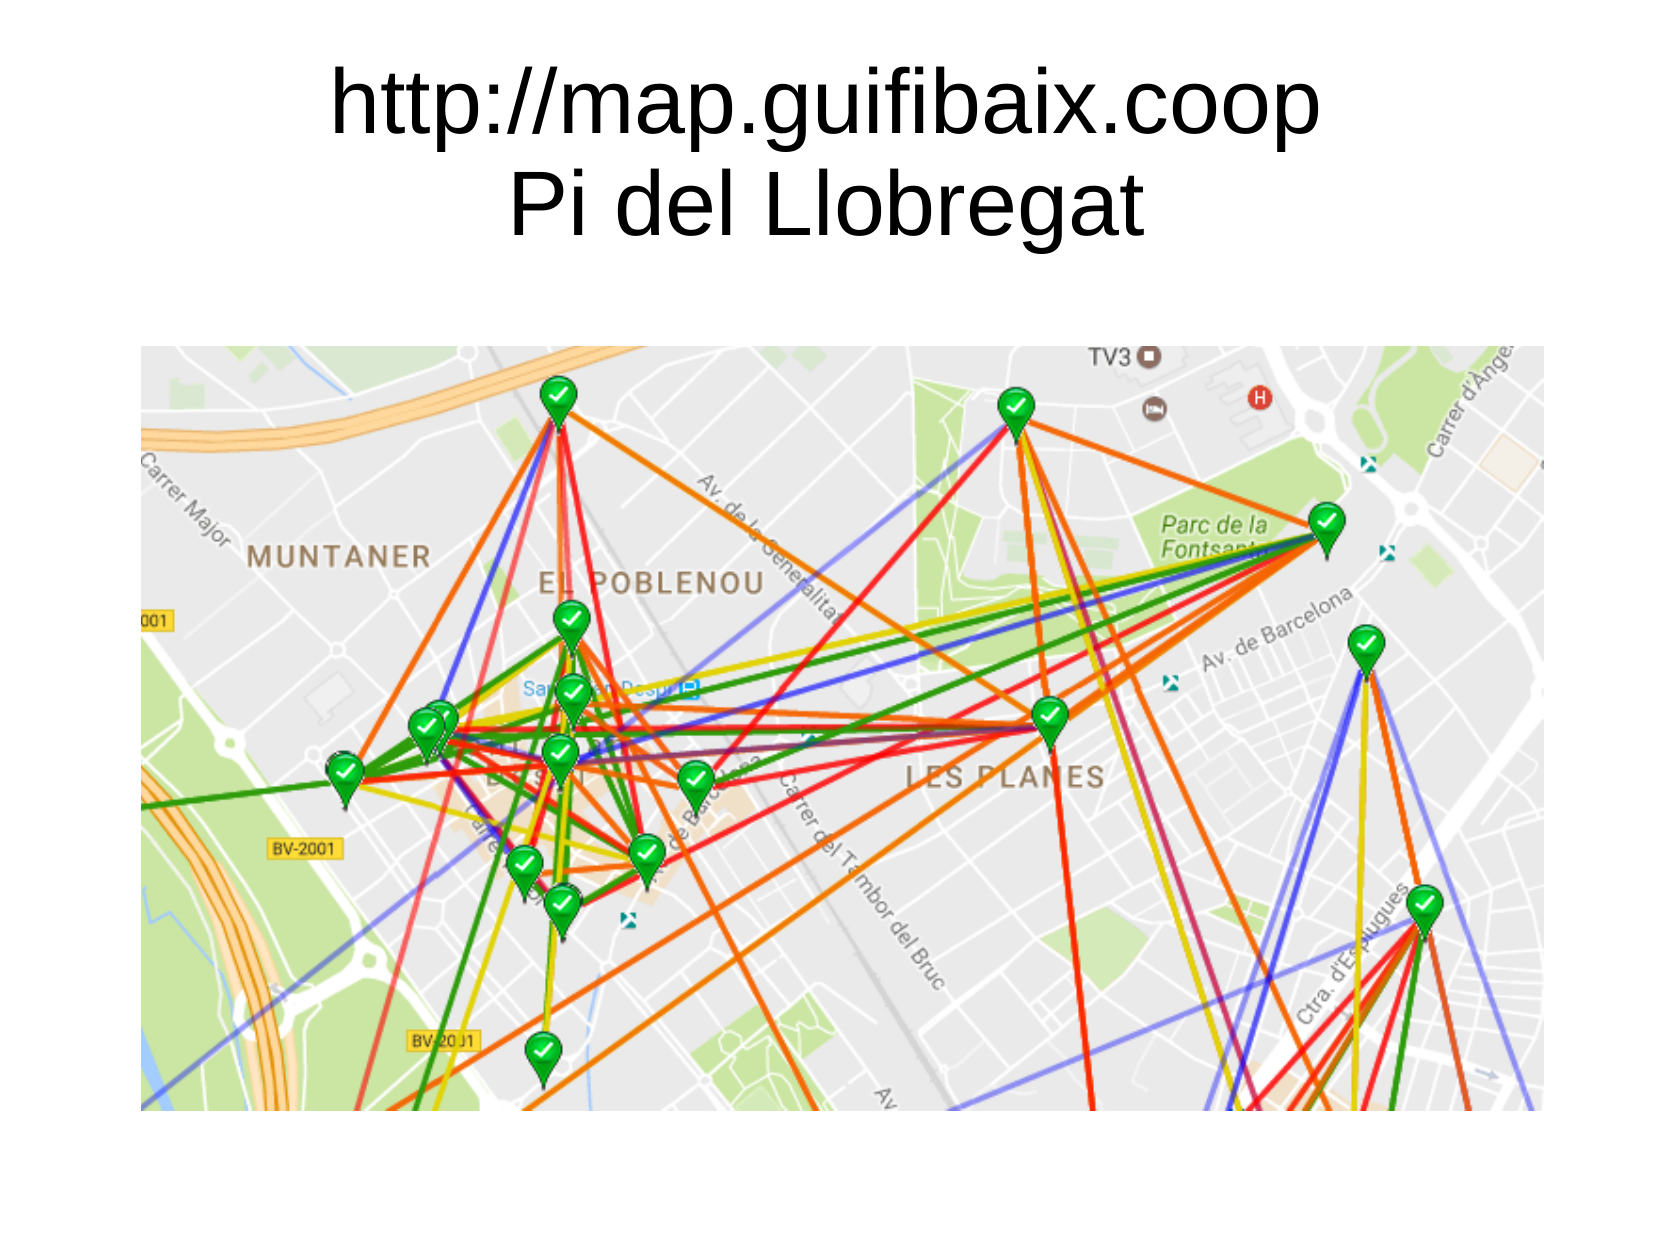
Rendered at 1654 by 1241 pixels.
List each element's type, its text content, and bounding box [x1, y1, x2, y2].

title http://map.guifibaix.coop Pi del Llobregat [82, 49, 1571, 257]
picture [141, 346, 1544, 1111]
